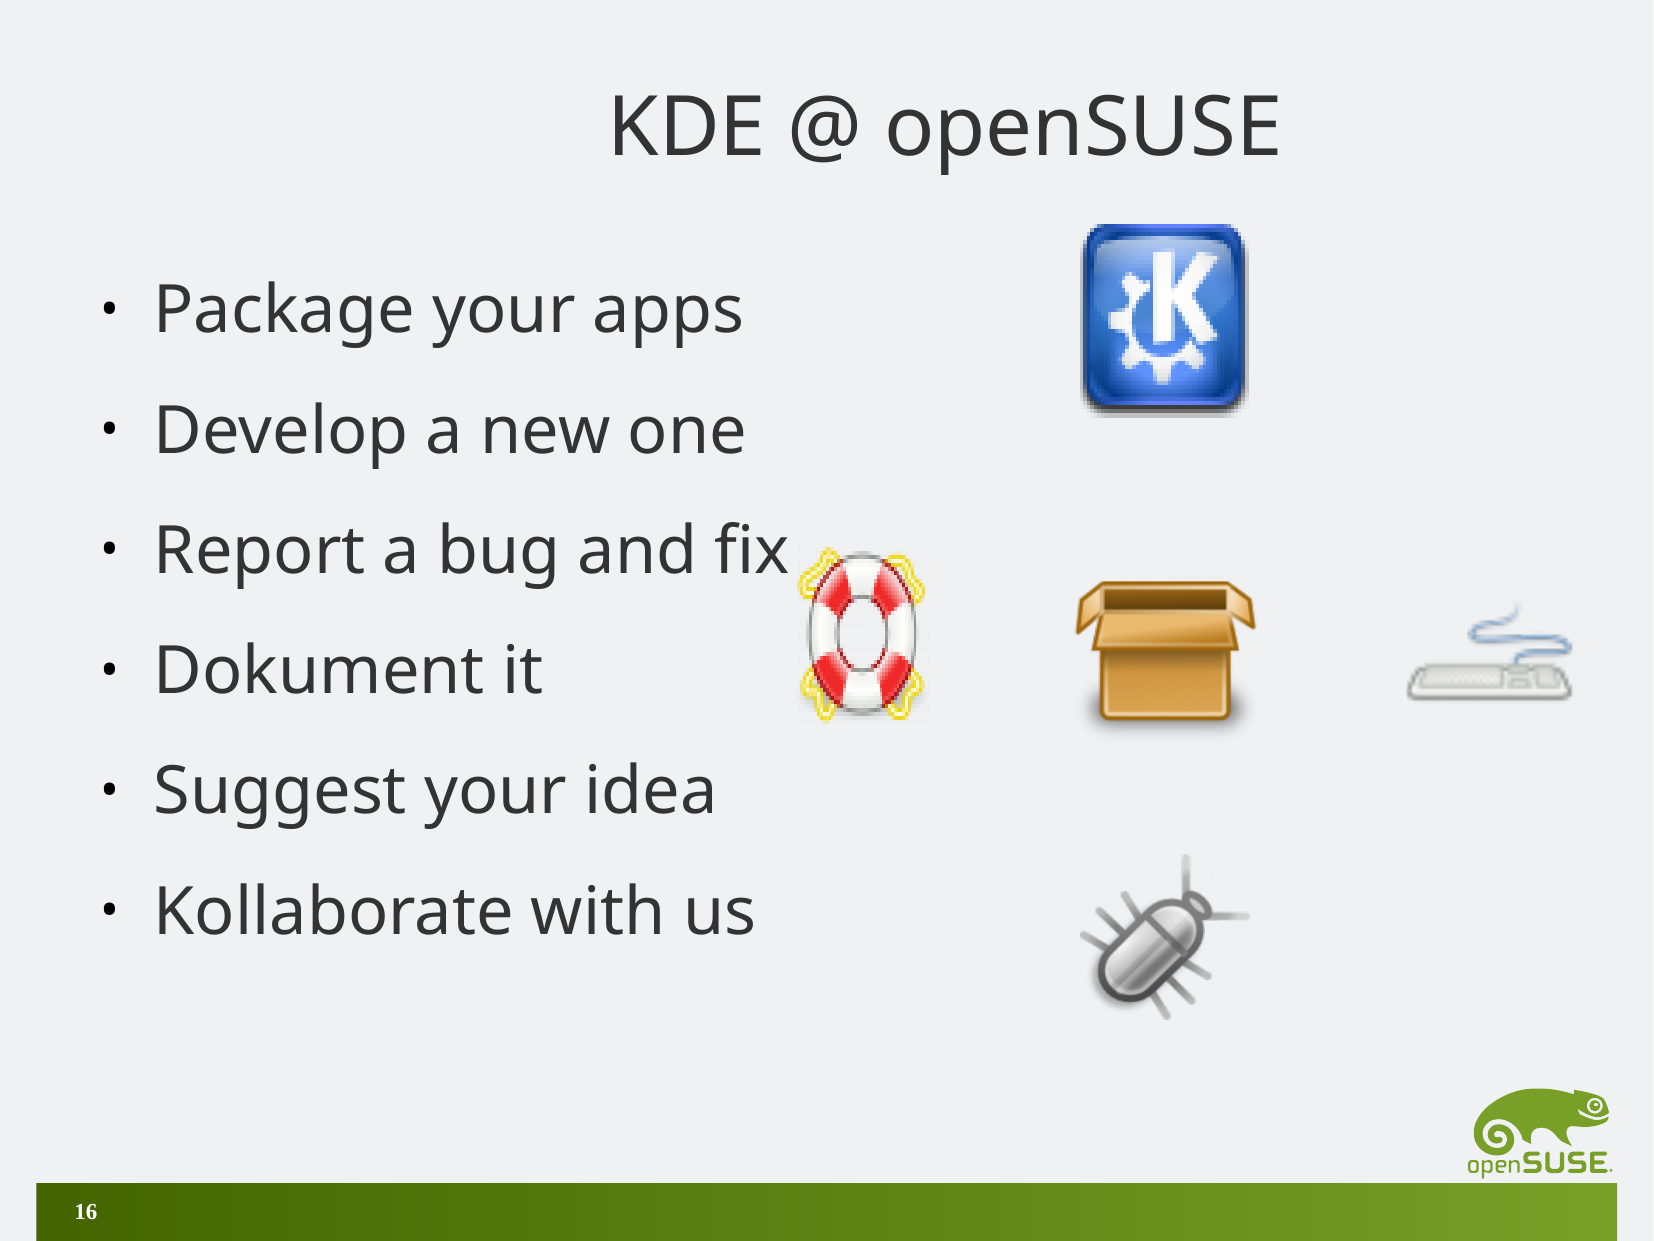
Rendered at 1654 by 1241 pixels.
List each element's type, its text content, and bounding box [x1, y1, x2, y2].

picture [0, 0, 1654, 1241]
list Package your apps Develop a new one Report a bug and fix Dokument it Suggest your idea Kollaborate with us [82, 261, 809, 1081]
title KDE @ openSUSE [82, 49, 1571, 198]
